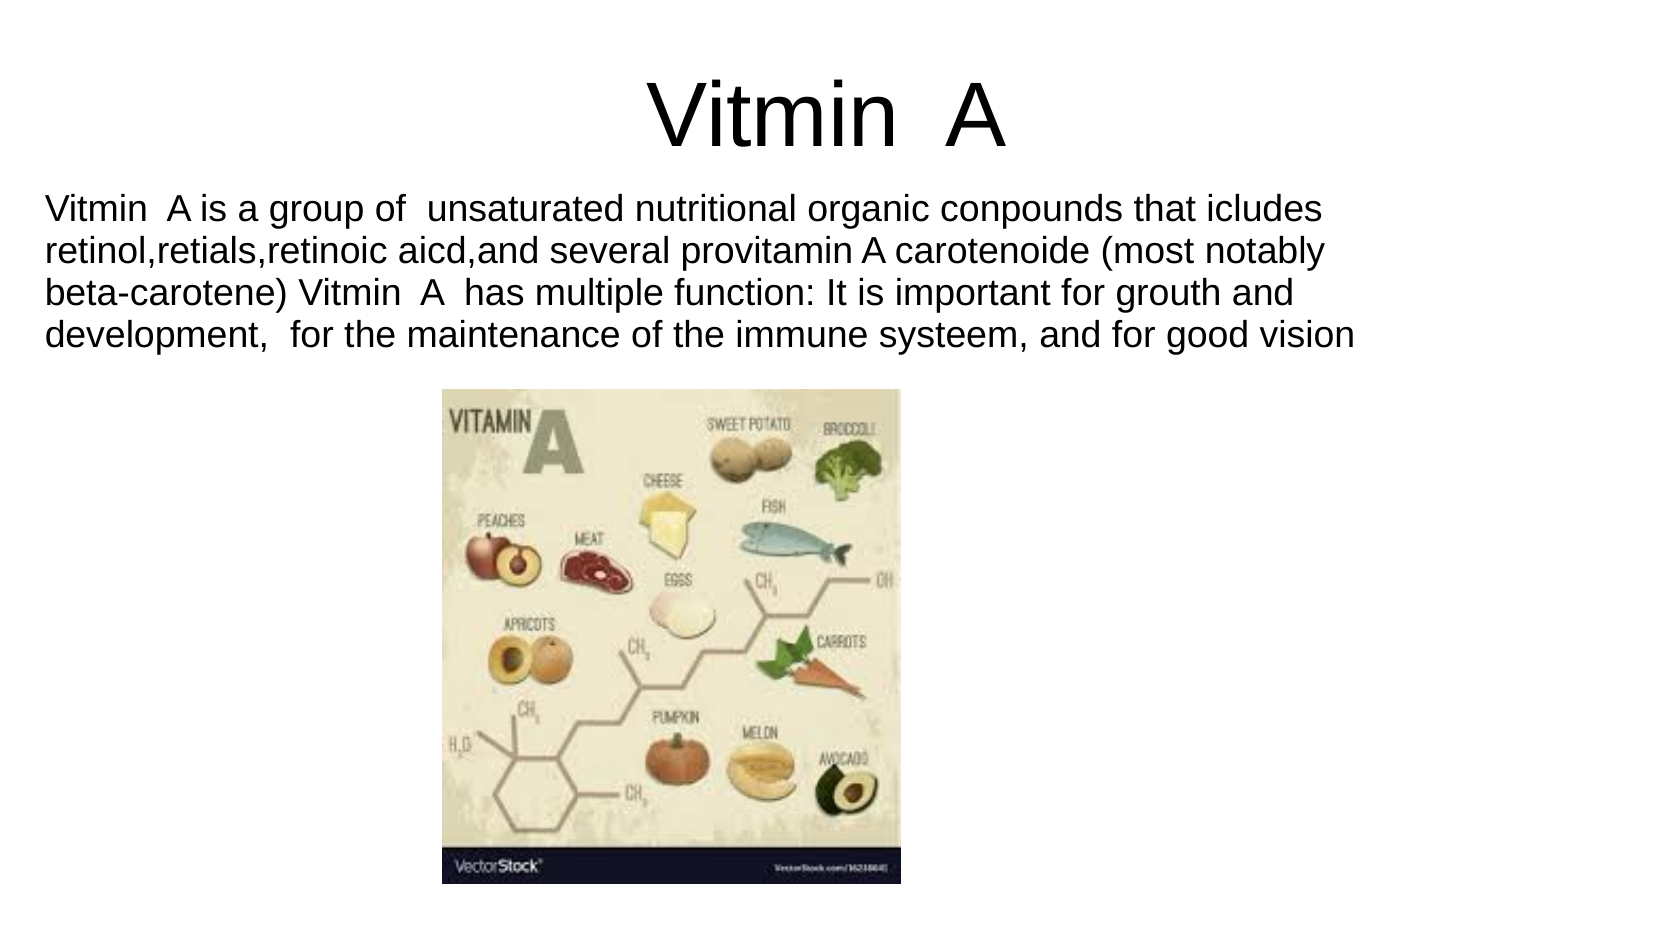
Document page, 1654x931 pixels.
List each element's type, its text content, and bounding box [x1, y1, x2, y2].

title Vitmin A [82, 37, 1571, 193]
text_box Vitmin A is a group of unsaturated nutritional organic conpounds that icludes retinol,retials,retinoic aicd,and several provitamin A carotenoide (most notably beta-carotene) Vitmin A has multiple function: It is important for grouth and development, for the maintenance of the immune systeem, and for good vision [30, 180, 1371, 363]
picture [442, 389, 901, 884]
